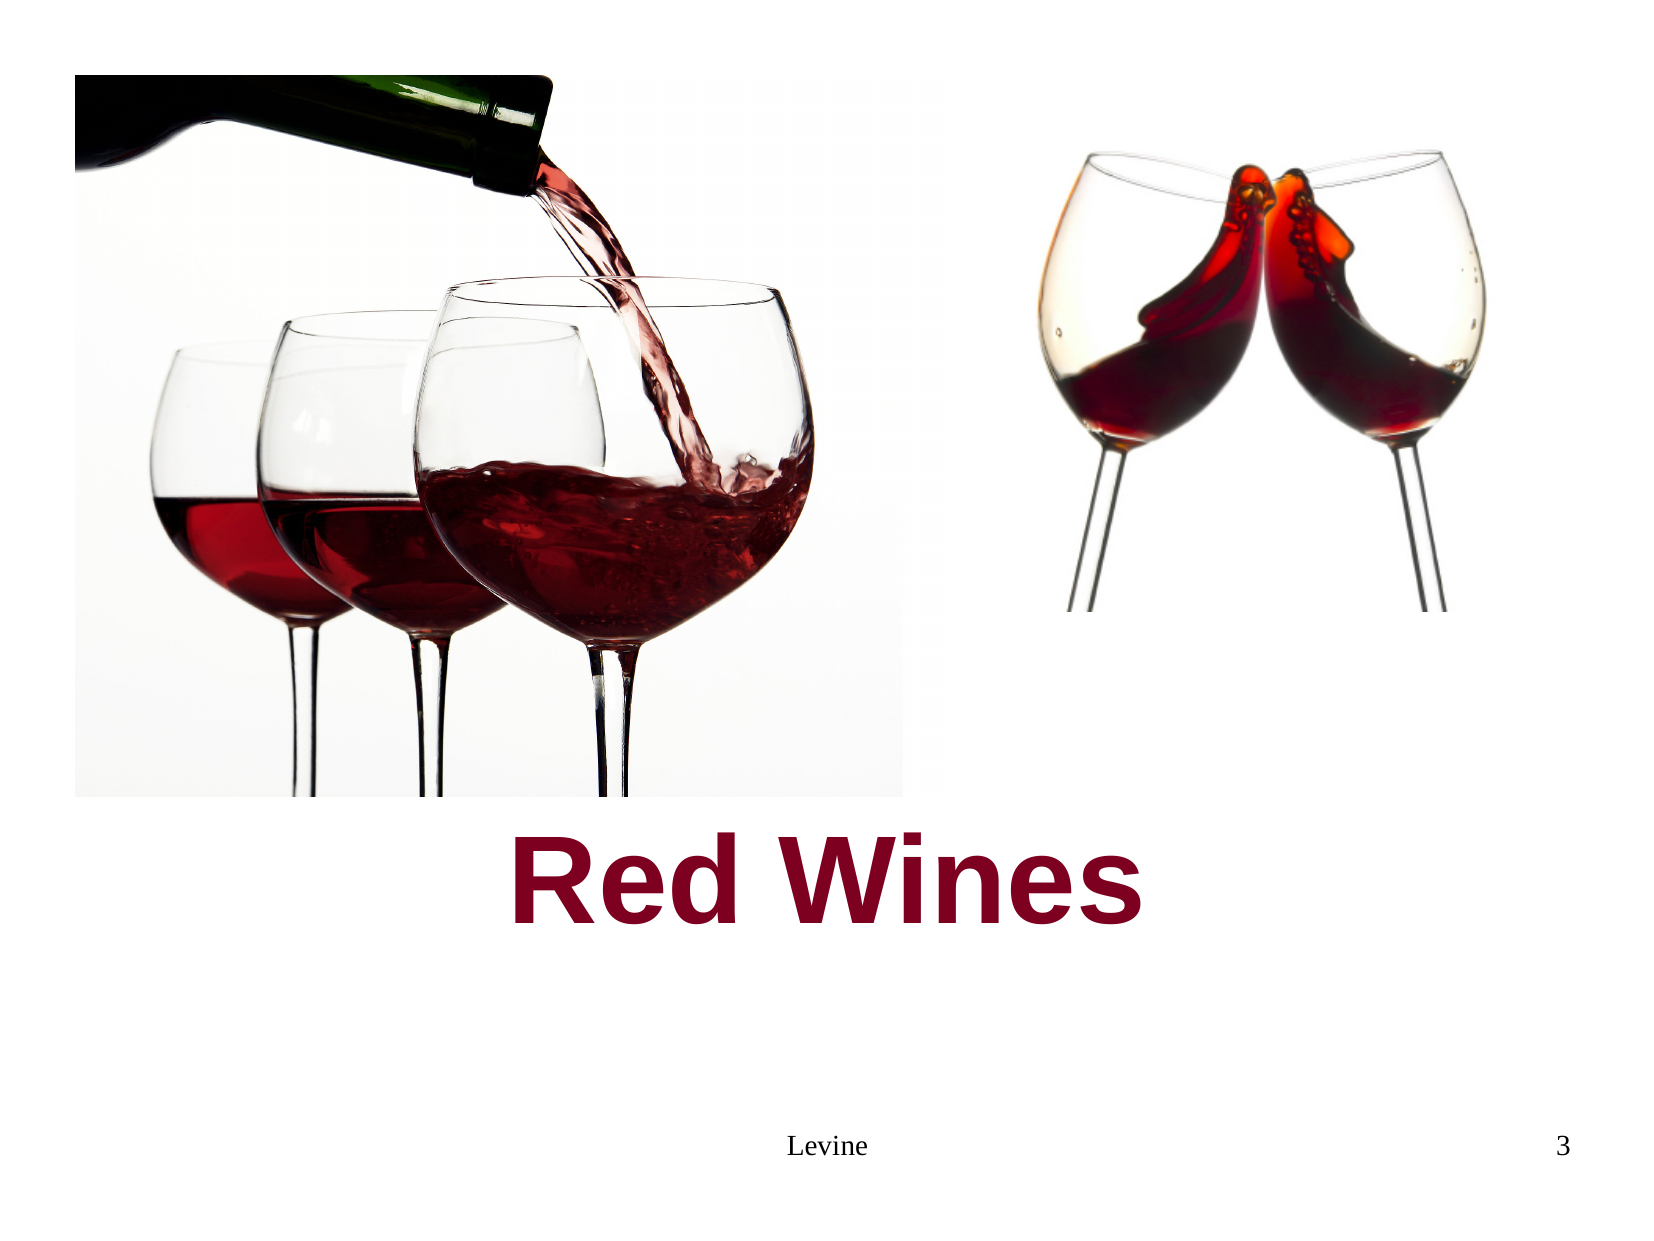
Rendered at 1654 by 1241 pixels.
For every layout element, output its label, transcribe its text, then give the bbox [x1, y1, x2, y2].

picture [998, 59, 1531, 612]
subtitle Red Wines [82, 520, 1571, 1240]
picture [75, 75, 946, 797]
